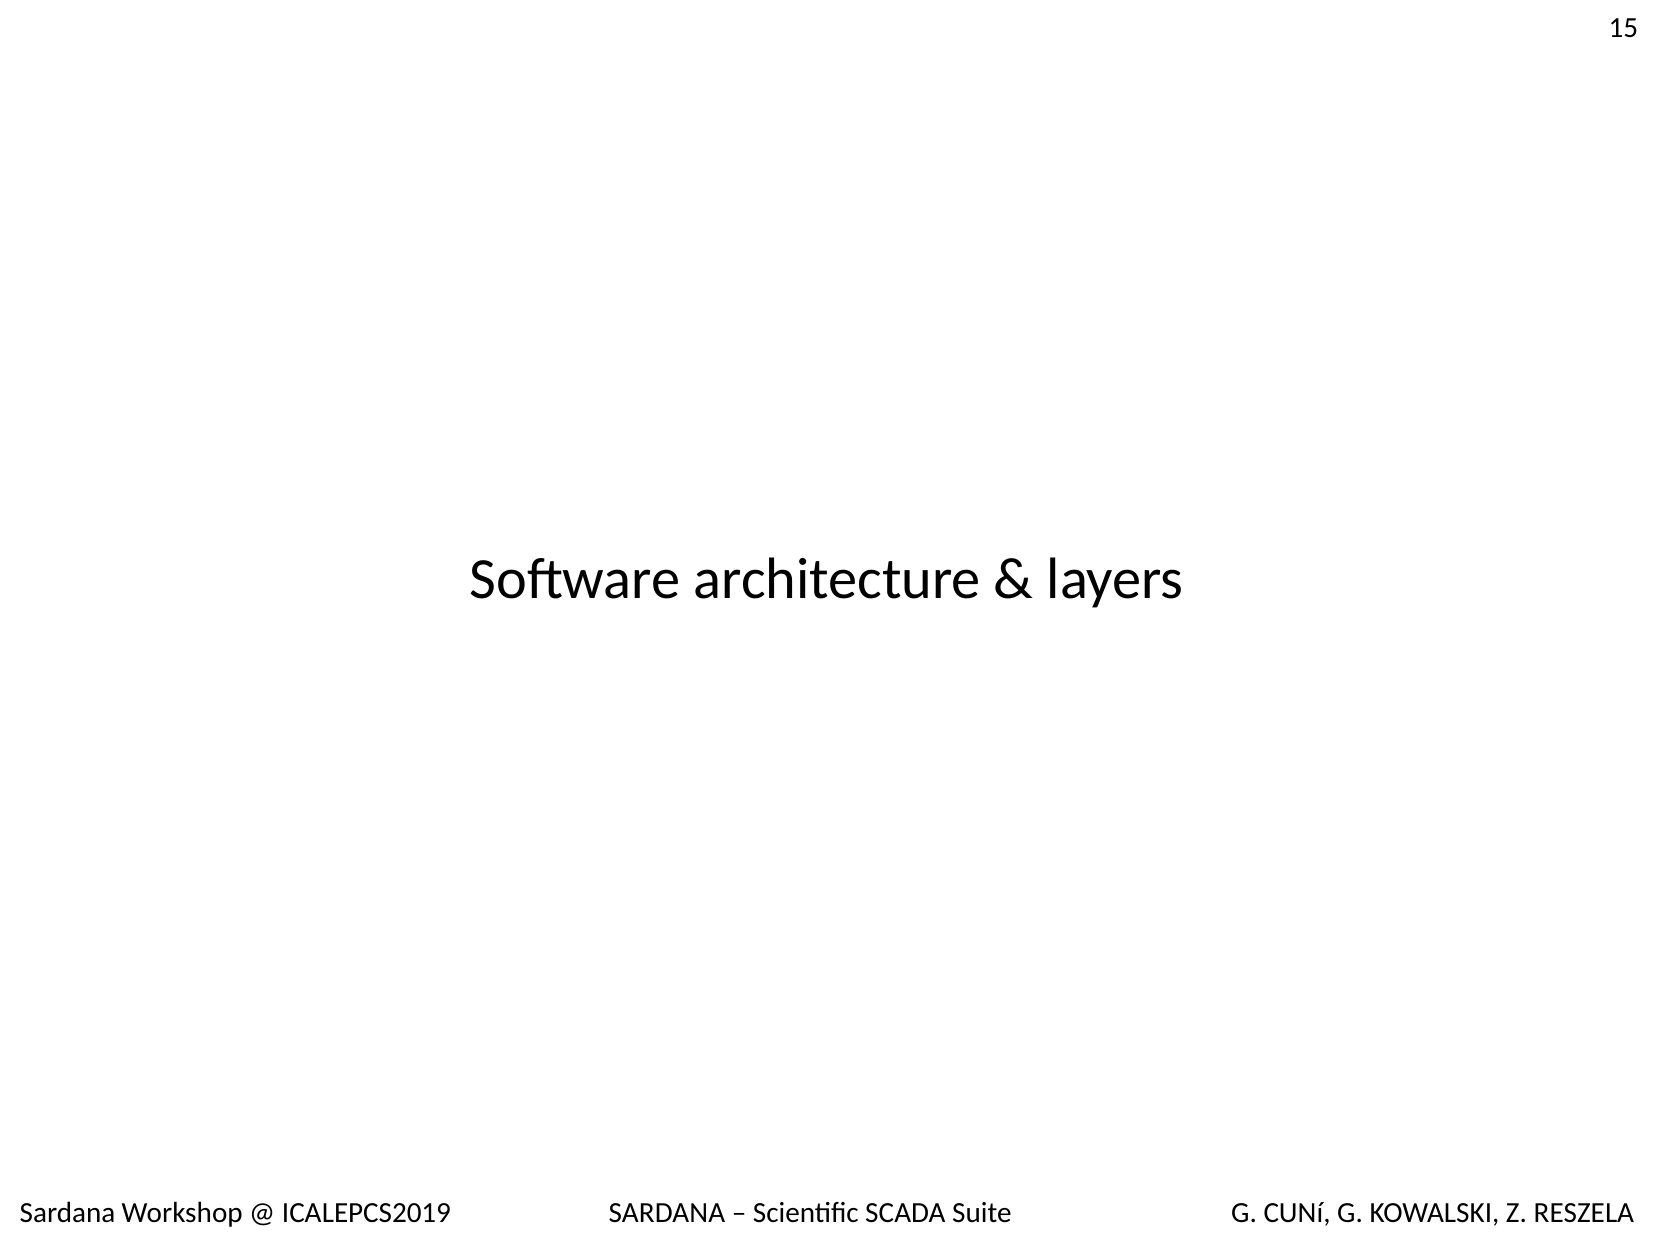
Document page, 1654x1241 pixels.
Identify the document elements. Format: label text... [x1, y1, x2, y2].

title Software architecture & layers [82, 539, 1571, 628]
